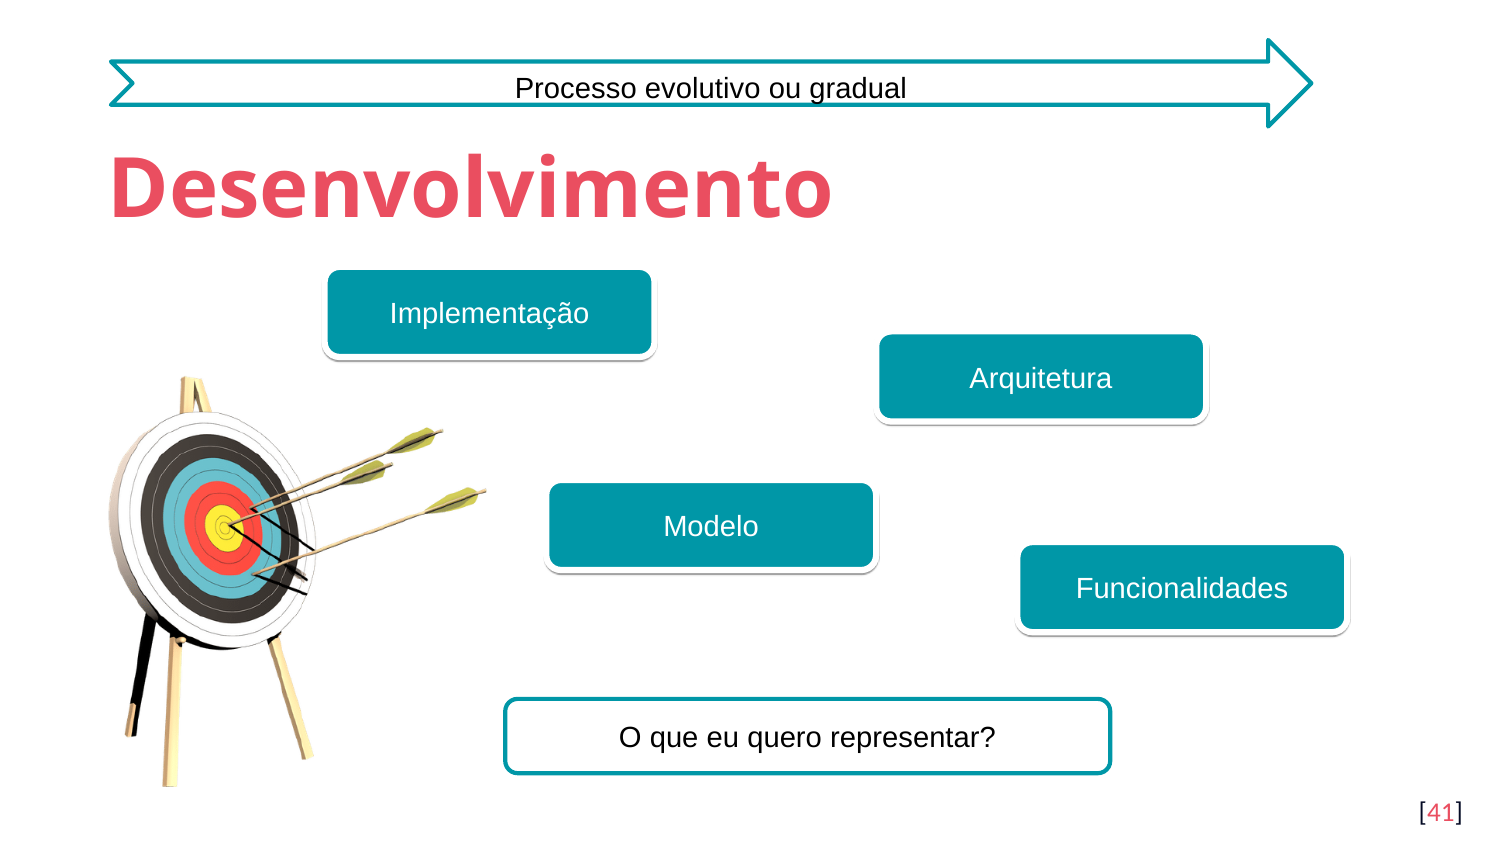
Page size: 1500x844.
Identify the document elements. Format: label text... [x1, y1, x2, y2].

text_box Arquitetura [876, 331, 1207, 422]
text_box Desenvolvimento [92, 104, 1408, 243]
text_box Processo evolutivo ou gradual [110, 39, 1312, 127]
text_box Funcionalidades [1017, 542, 1348, 633]
text_box Modelo [546, 479, 877, 571]
text_box O que eu quero representar? [505, 698, 1111, 774]
picture [56, 351, 507, 800]
slide_number [41] [1403, 779, 1494, 844]
text_box Implementação [324, 266, 655, 357]
